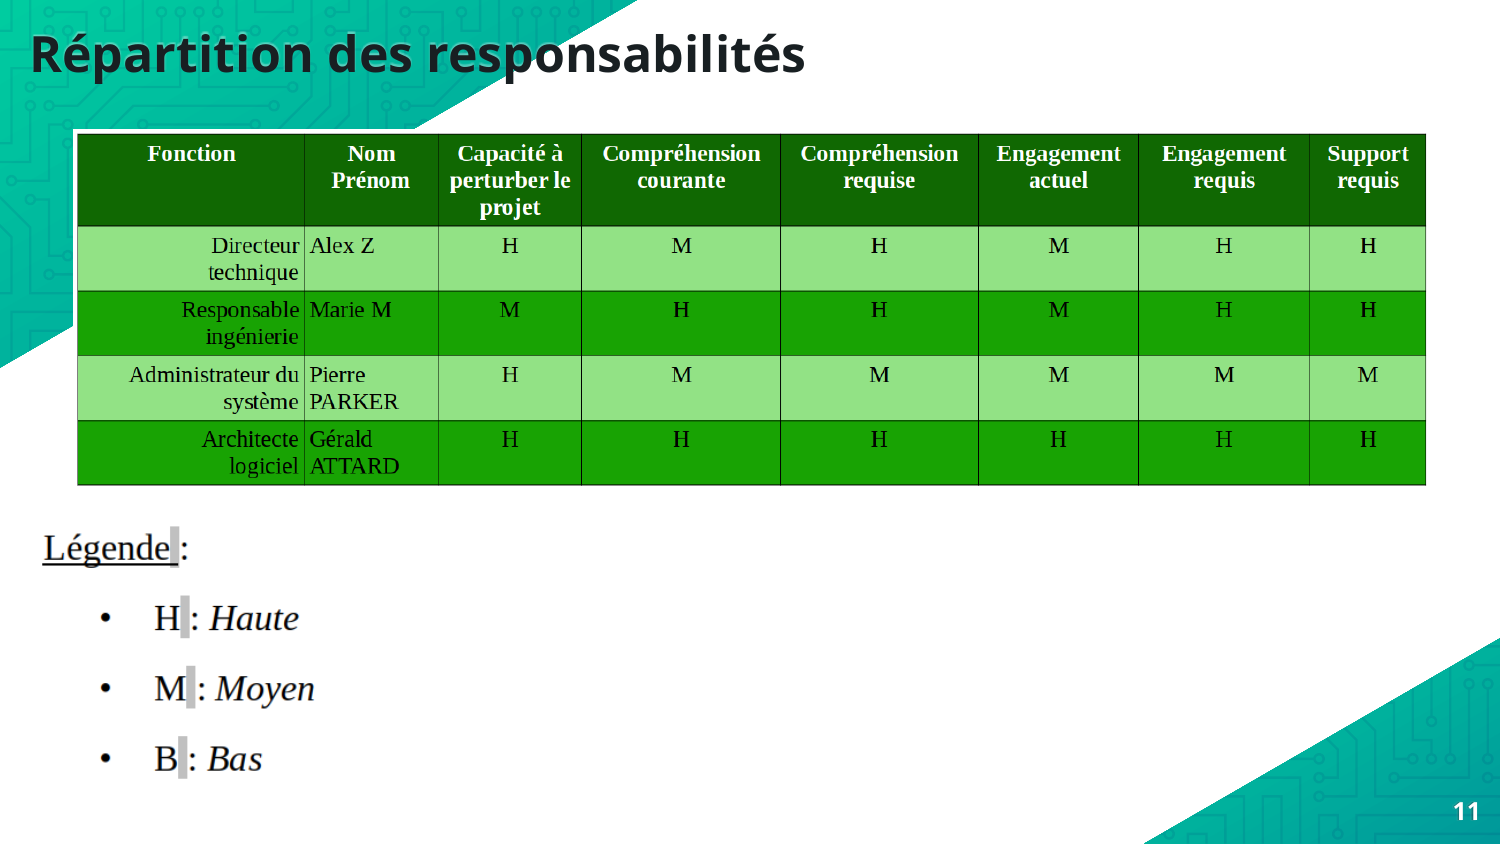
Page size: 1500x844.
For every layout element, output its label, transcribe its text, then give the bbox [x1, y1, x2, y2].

picture [40, 523, 321, 780]
picture [73, 129, 1430, 491]
title Répartition des responsabilités [29, 29, 1249, 88]
slide_number <numéro> [1391, 779, 1482, 844]
